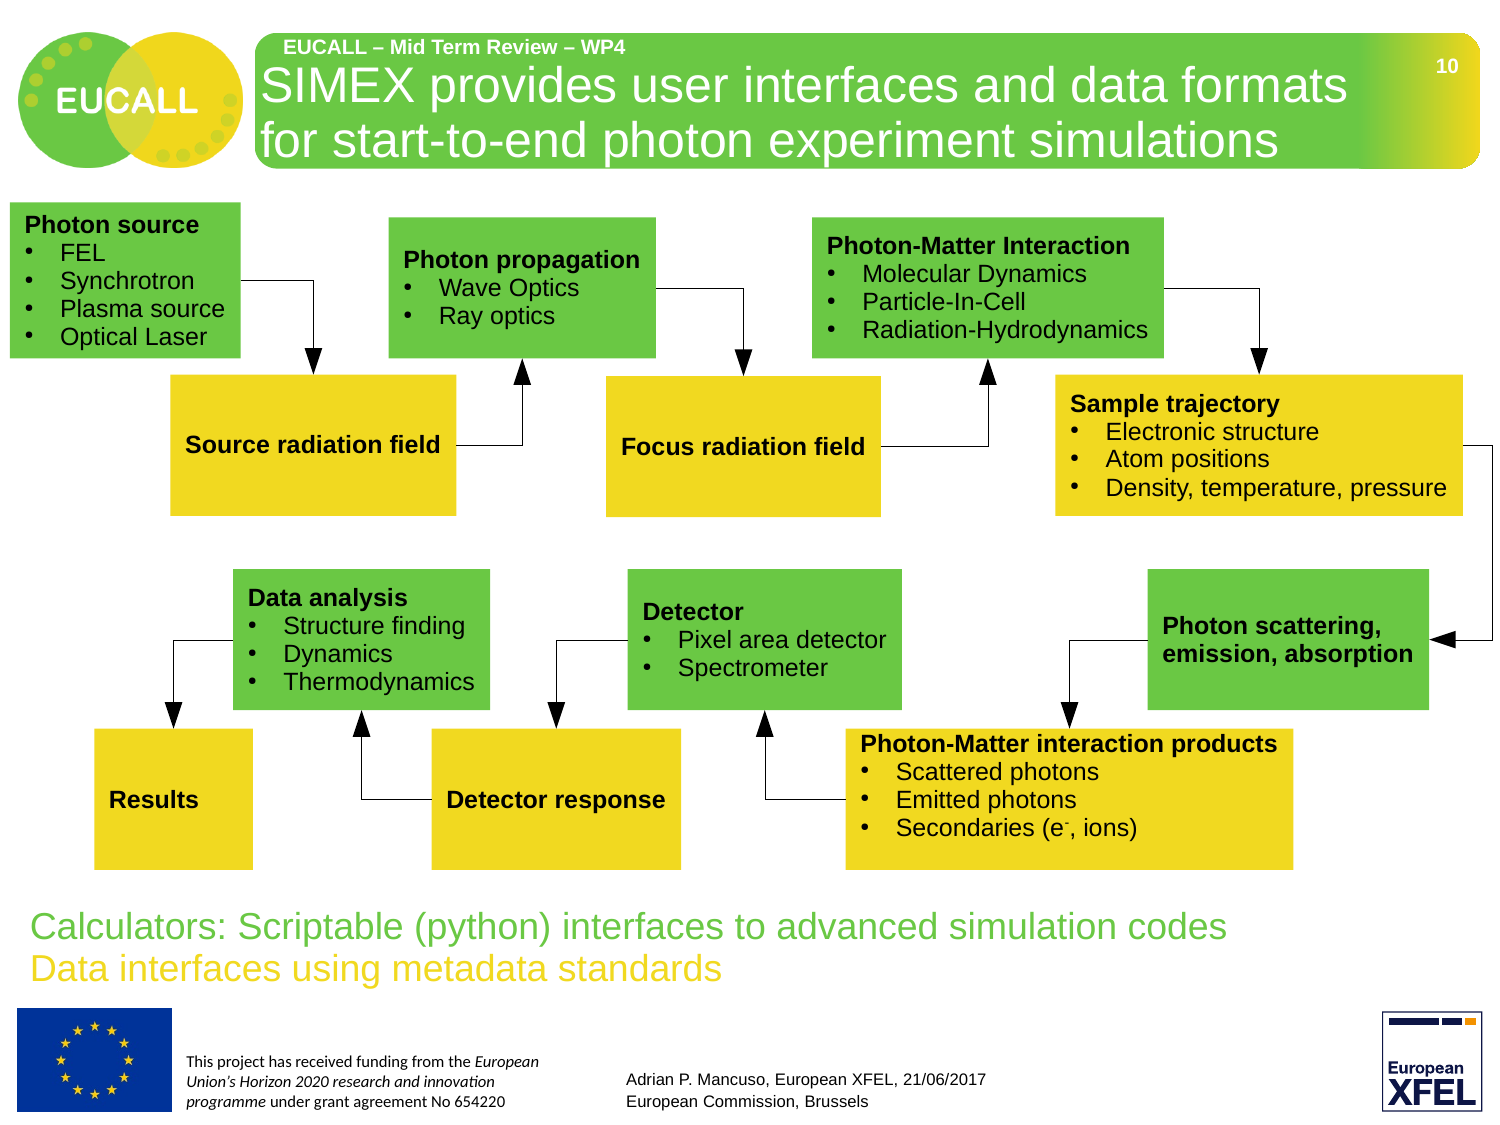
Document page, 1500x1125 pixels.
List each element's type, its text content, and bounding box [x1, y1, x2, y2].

picture [17, 1008, 172, 1112]
text_box Photon propagation Wave Optics Ray optics [388, 217, 656, 359]
picture [18, 32, 243, 168]
text_box Results [94, 728, 253, 870]
text_box Photon-Matter interaction products Scattered photons Emitted photons Secondaries (e-, ions) [845, 728, 1294, 870]
text_box Sample trajectory Electronic structure Atom positions Density, temperature, pressure [1055, 374, 1463, 516]
text_box Photon-Matter Interaction Molecular Dynamics Particle-In-Cell Radiation-Hydrodynamics [812, 217, 1164, 359]
text_box Detector Pixel area detector Spectrometer [627, 569, 902, 711]
text_box Source radiation field [170, 374, 457, 516]
text_box Detector response [431, 728, 682, 870]
text_box Photon scattering, emission, absorption [1147, 569, 1430, 711]
text_box Photon source FEL Synchrotron Plasma source Optical Laser [9, 202, 241, 359]
text_box Data analysis Structure finding Dynamics Thermodynamics [233, 569, 491, 711]
title SIMEX provides user interfaces and data formats for start-to-end photon experiment simulations [259, 56, 1476, 169]
text_box Calculators: Scriptable (python) interfaces to advanced simulation codes Data interfaces using metadata standards [15, 897, 1486, 996]
text_box Focus radiation field [606, 376, 881, 518]
